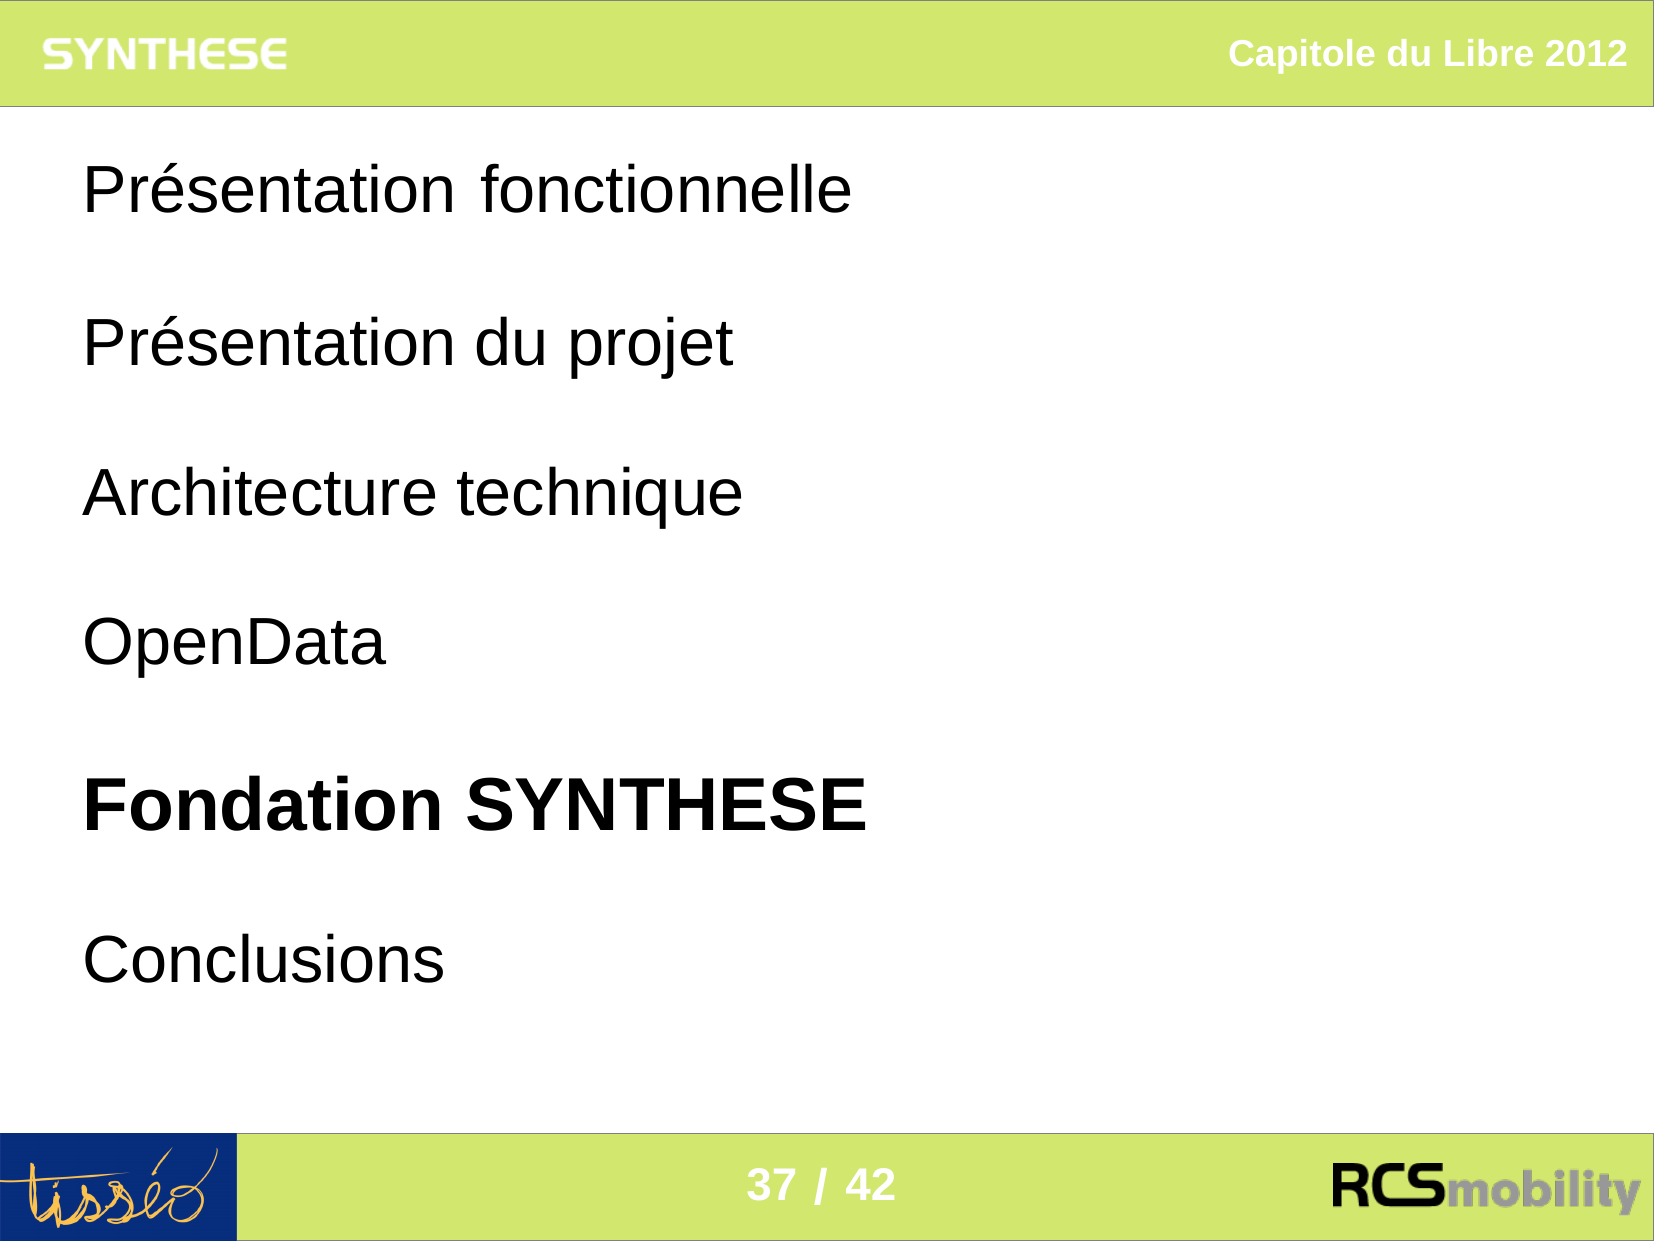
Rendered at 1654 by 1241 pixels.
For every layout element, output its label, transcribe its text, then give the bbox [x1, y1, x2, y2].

picture [41, 35, 292, 73]
picture [0, 1133, 237, 1241]
picture [1333, 1163, 1642, 1217]
text_box Capitole du Libre 2012 [0, 0, 1654, 107]
subtitle Présentation fonctionnelle Présentation du projet Architecture technique OpenData Fondation SYNTHESE Conclusions [82, 49, 1571, 1010]
text_box <numéro> [561, 1151, 813, 1241]
text_box / [237, 1133, 1654, 1241]
text_box 42 [830, 1151, 957, 1231]
